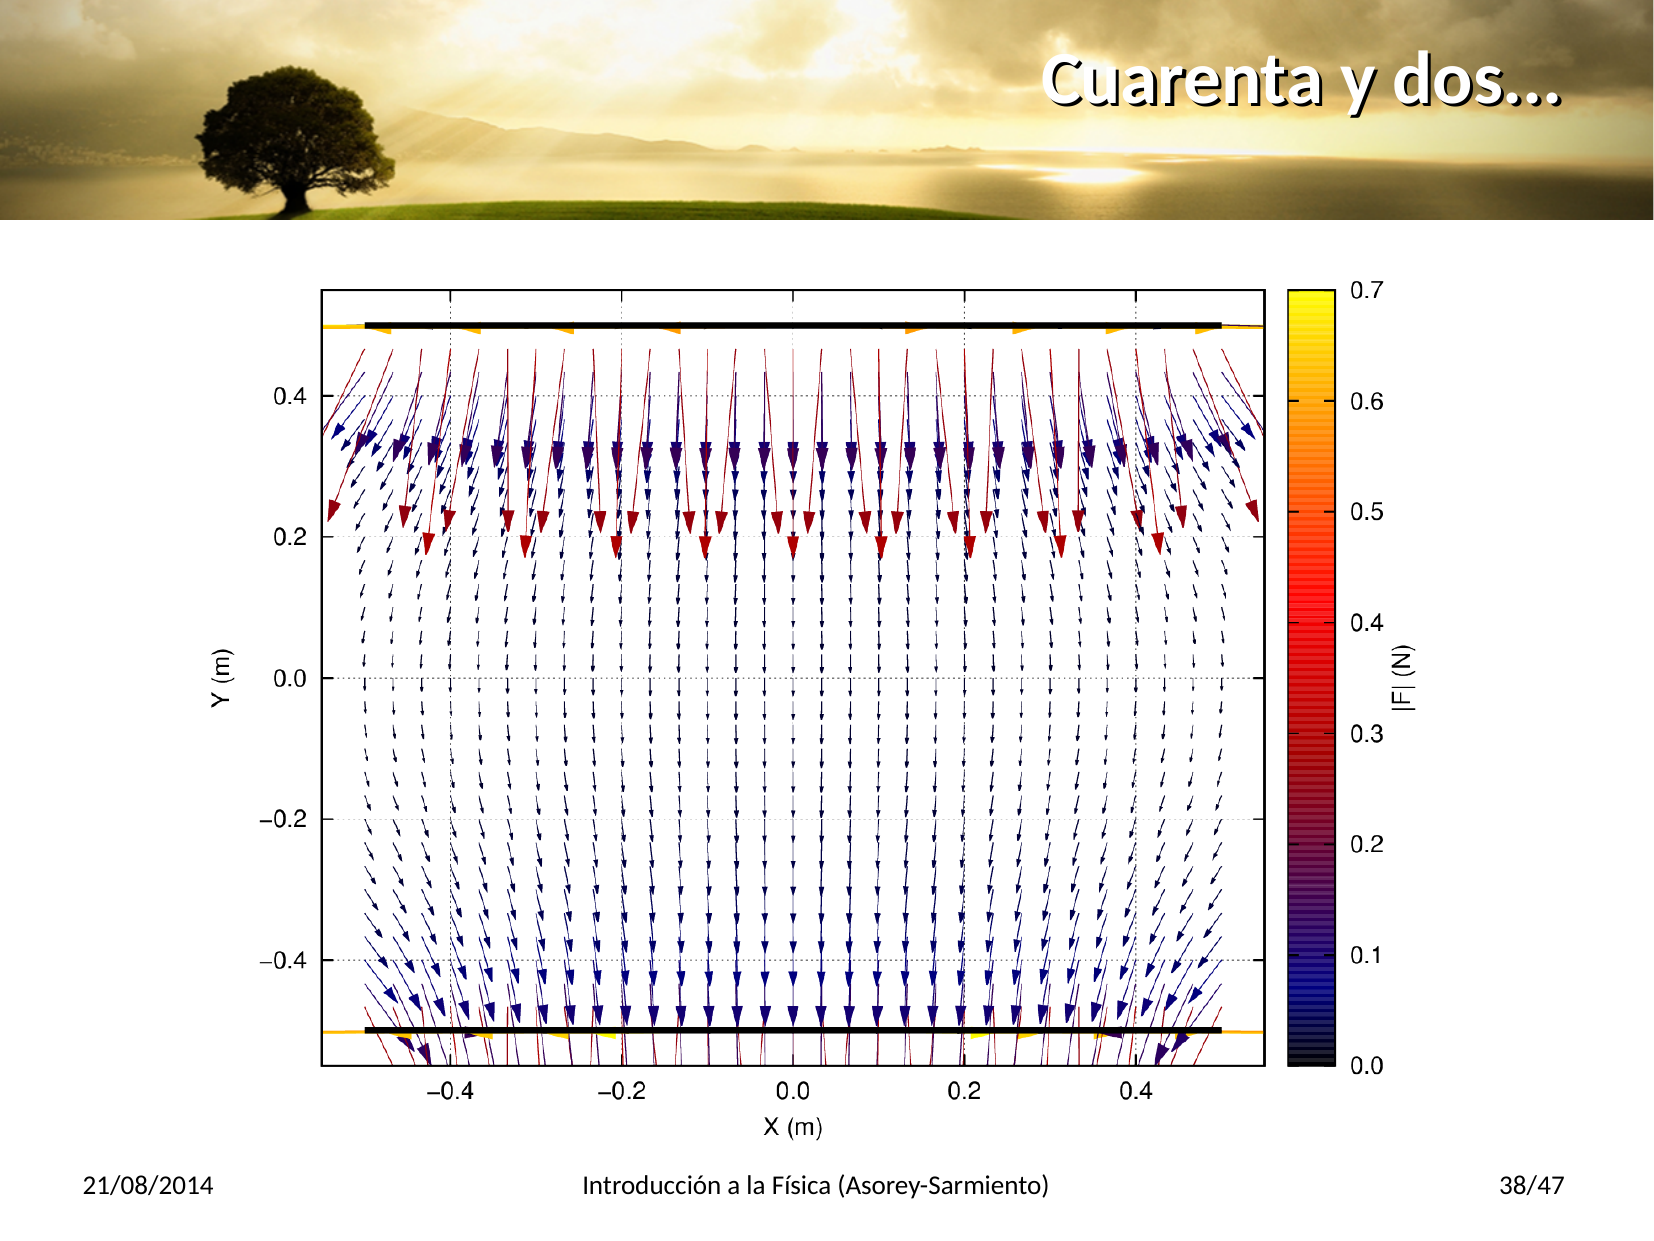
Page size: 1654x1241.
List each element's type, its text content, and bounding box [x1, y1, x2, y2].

title Cuarenta y dos... [75, 19, 1564, 151]
picture [201, 260, 1464, 1144]
picture [0, 0, 1654, 220]
